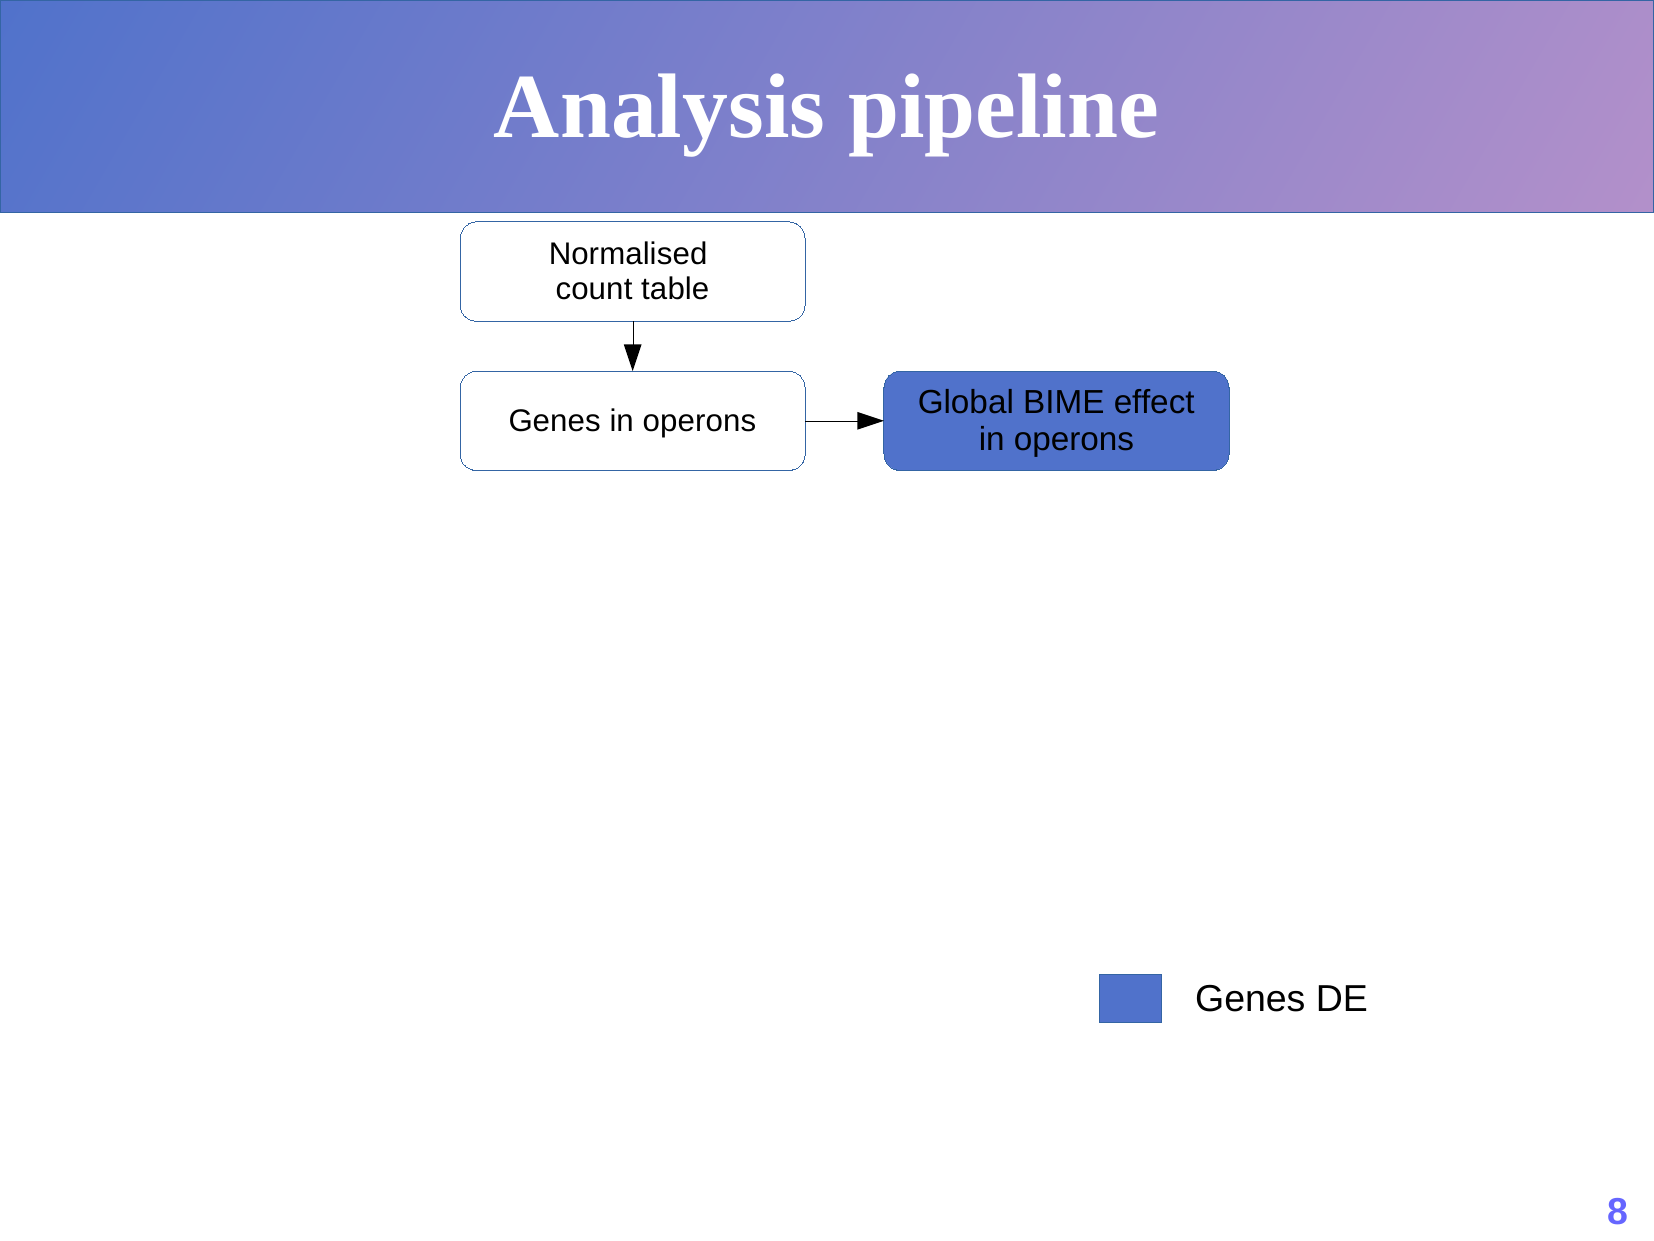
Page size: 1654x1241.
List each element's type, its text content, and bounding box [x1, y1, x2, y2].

text_box Genes DE [1180, 970, 1530, 1028]
title Analysis pipeline [82, 23, 1571, 189]
text_box Normalised count table [460, 221, 806, 322]
text_box [1099, 974, 1162, 1023]
text_box Global BIME effect in operons [883, 371, 1230, 471]
text_box 8 [1592, 1183, 1642, 1241]
text_box Genes in operons [460, 371, 806, 471]
